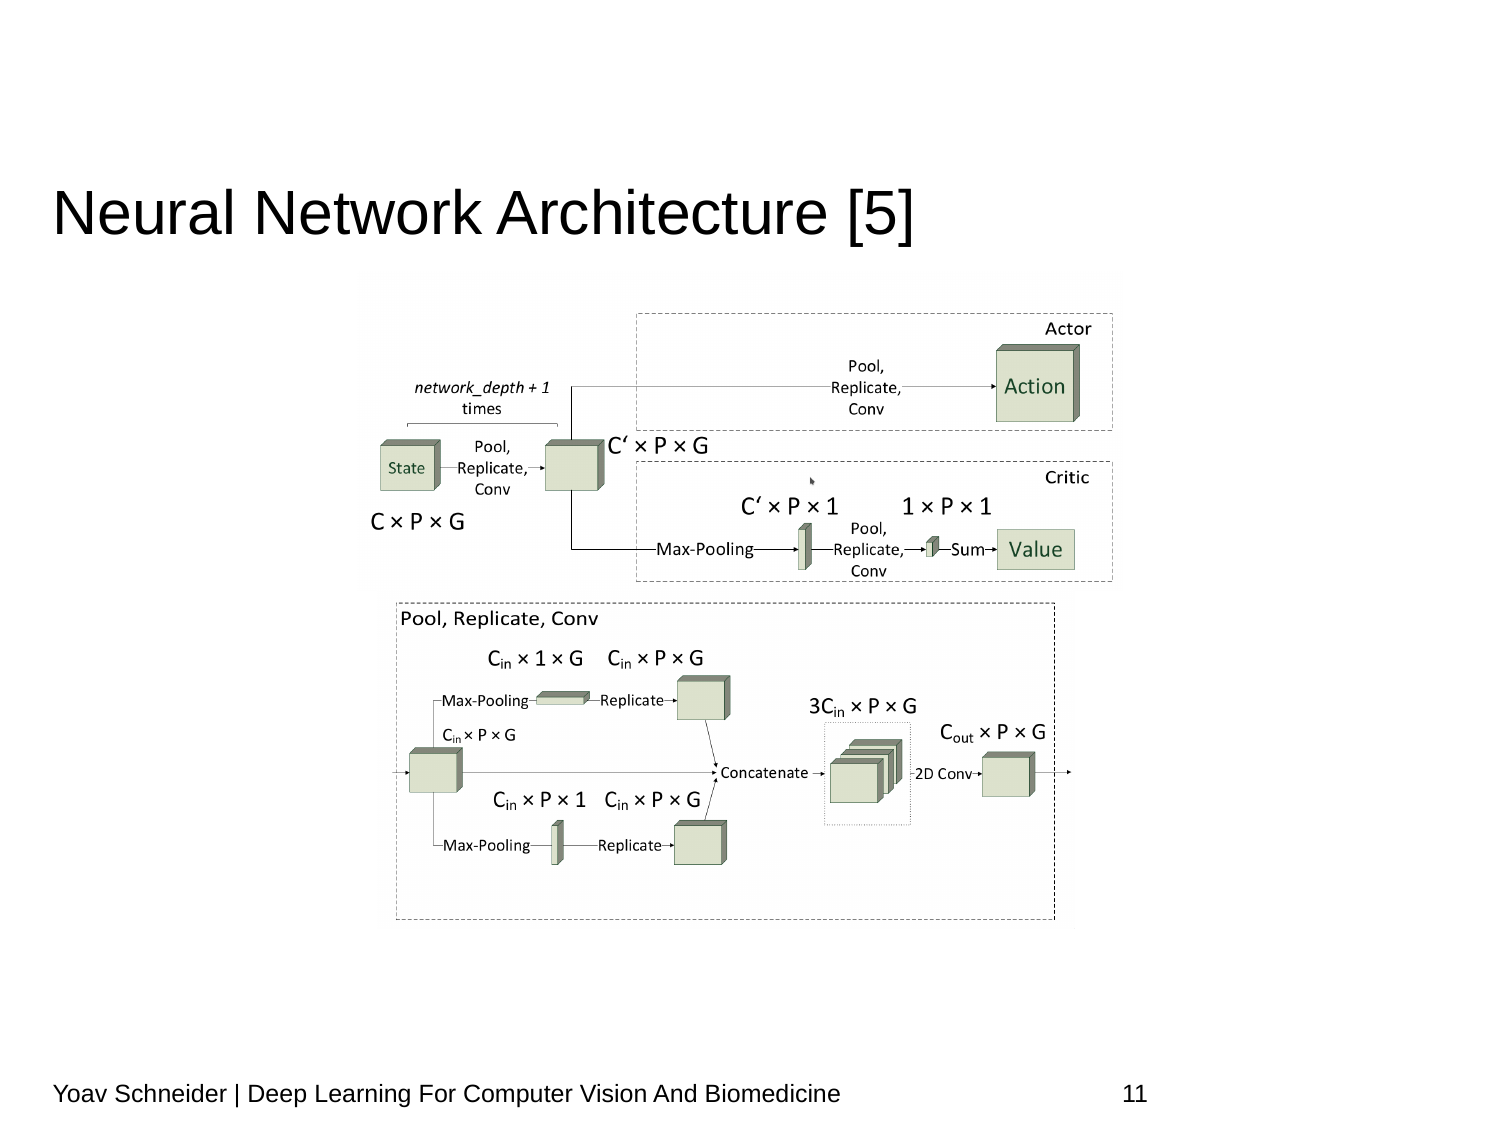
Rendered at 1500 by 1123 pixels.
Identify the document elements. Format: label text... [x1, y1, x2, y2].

text_box [1122, 1062, 1459, 1123]
title Neural Network Architecture [5] [52, 171, 1453, 242]
text_box Yoav Schneider | Deep Learning For Computer Vision And Biomedicine [52, 1062, 1116, 1123]
picture [357, 271, 1123, 929]
